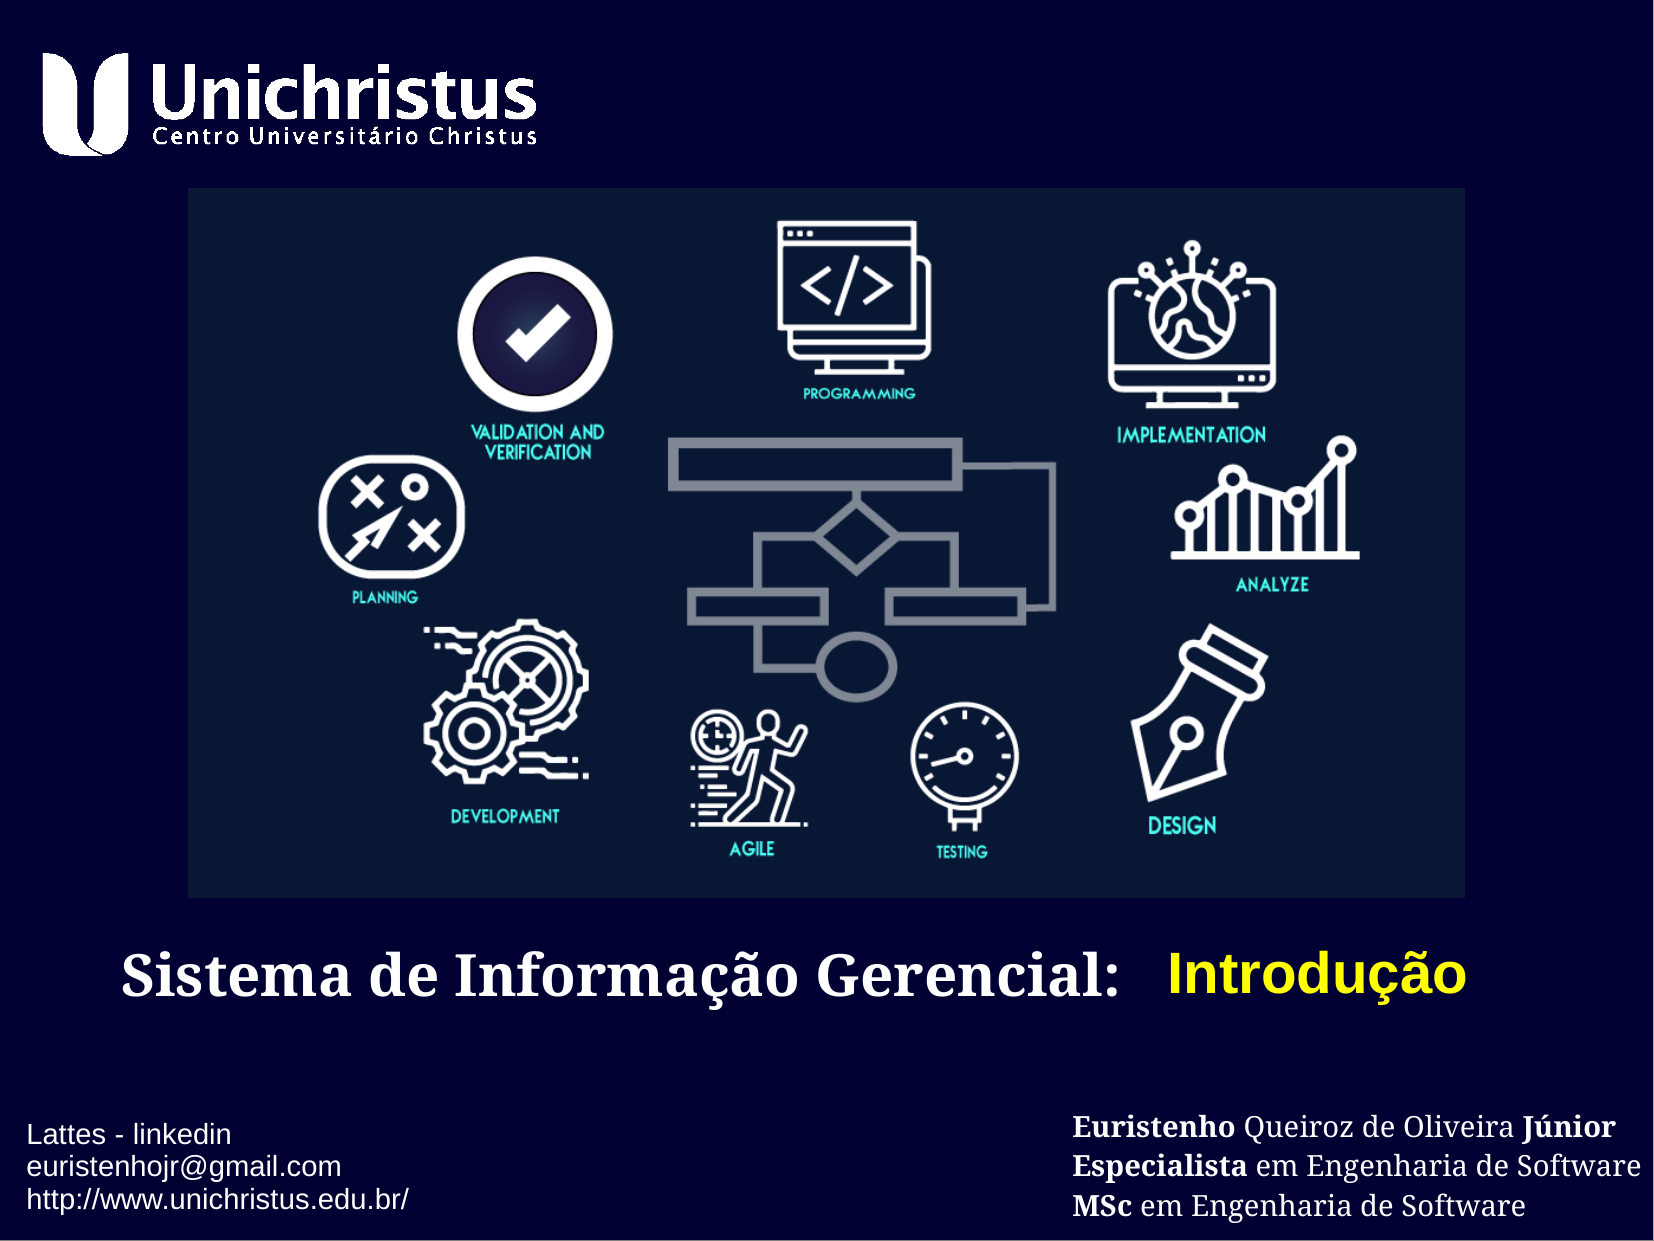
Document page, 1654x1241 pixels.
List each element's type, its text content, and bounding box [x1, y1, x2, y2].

text_box Sistema de Informação Gerencial: [106, 927, 1188, 1049]
picture [35, 47, 544, 159]
text_box Lattes - linkedin euristenhojr@gmail.com http://www.unichristus.edu.br/ [11, 1110, 532, 1236]
text_box [0, 0, 1654, 1241]
text_box Introdução [1152, 933, 1501, 1013]
text_box Euristenho Queiroz de Oliveira Júnior Especialista em Engenharia de Software MSc em Engenharia de Software [1057, 1098, 1646, 1225]
picture [188, 188, 1465, 898]
